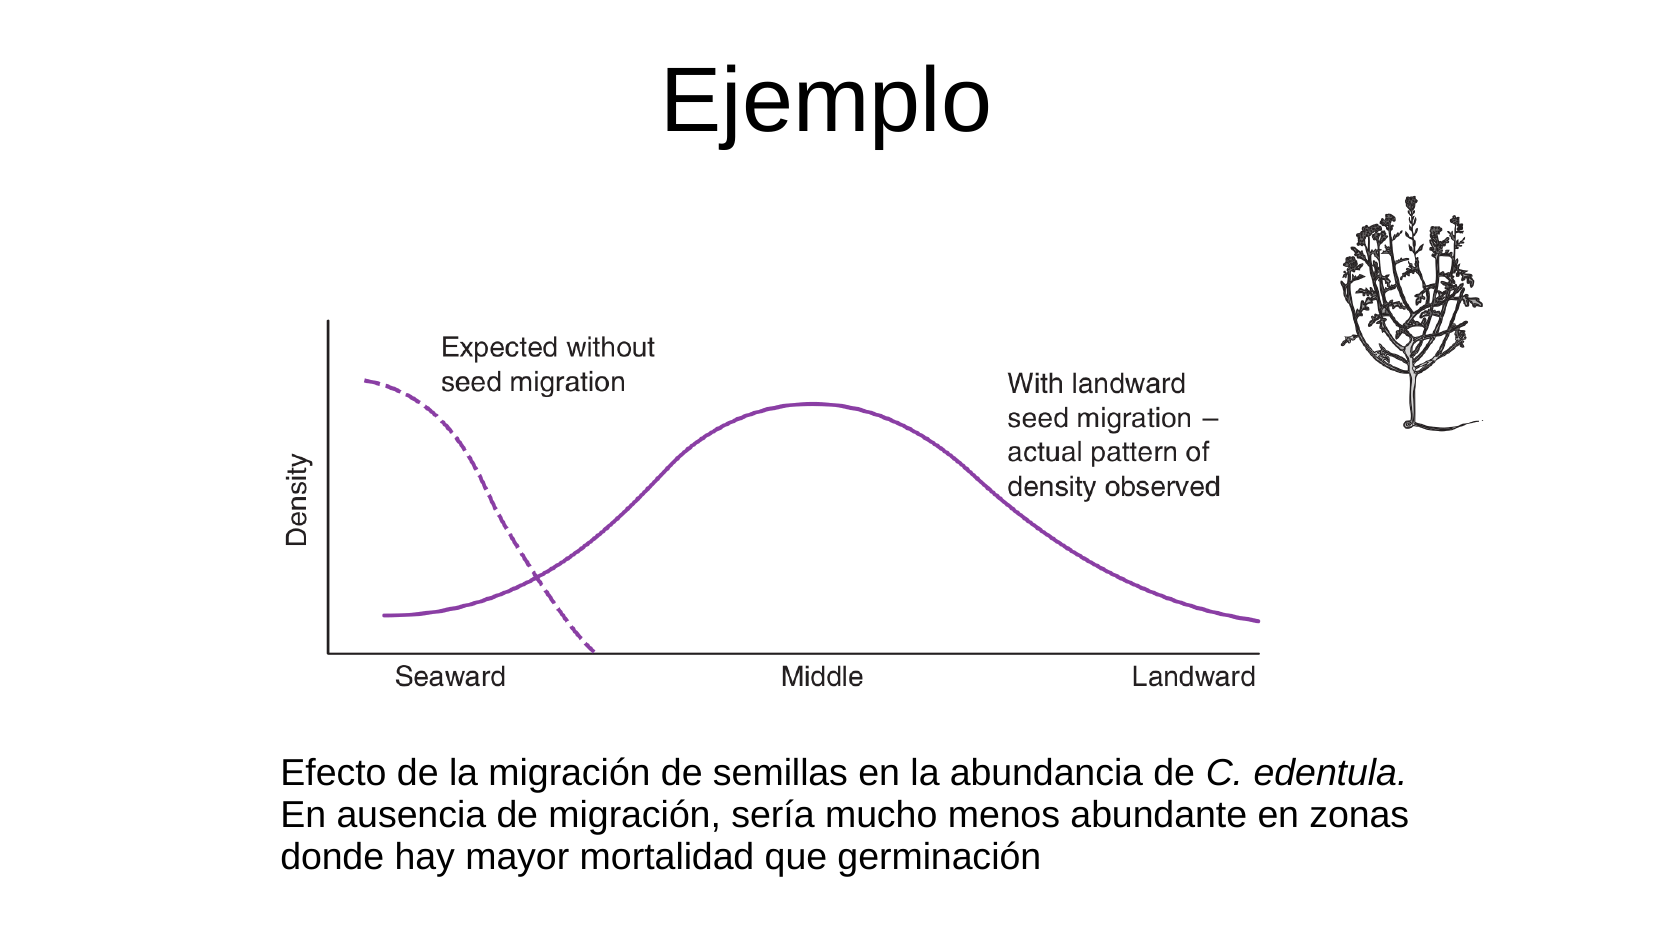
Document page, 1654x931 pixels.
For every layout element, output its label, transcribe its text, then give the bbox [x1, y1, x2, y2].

title Ejemplo [82, 21, 1571, 178]
text_box Efecto de la migración de semillas en la abundancia de C. edentula. En ausencia de migración, sería mucho menos abundante en zonas donde hay mayor mortalidad que germinación [265, 744, 1477, 931]
picture [266, 177, 1536, 717]
